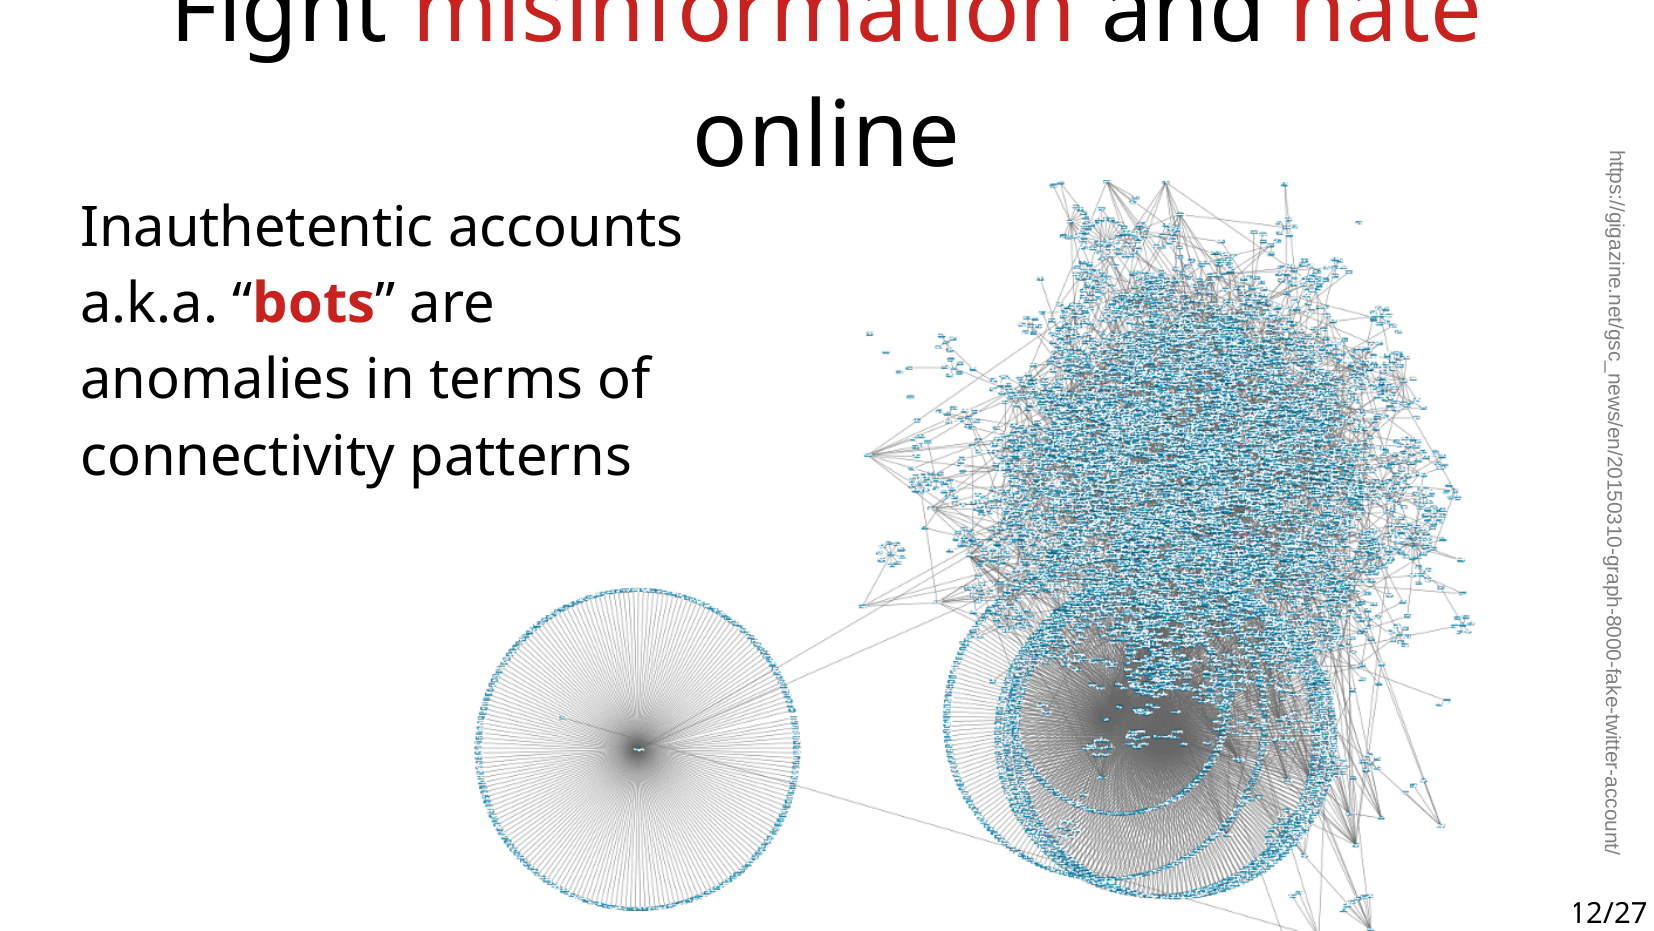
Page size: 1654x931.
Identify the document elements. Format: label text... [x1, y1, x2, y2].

list Inauthetentic accounts a.k.a. “bots” are anomalies in terms of connectivity patterns [20, 186, 715, 546]
picture [375, 180, 1574, 931]
text_box https://gigazine.net/gsc_news/en/20150310-graph-8000-fake-twitter-account/ [1573, 135, 1637, 901]
title Fight misinformation and hate online [82, 1, 1571, 136]
